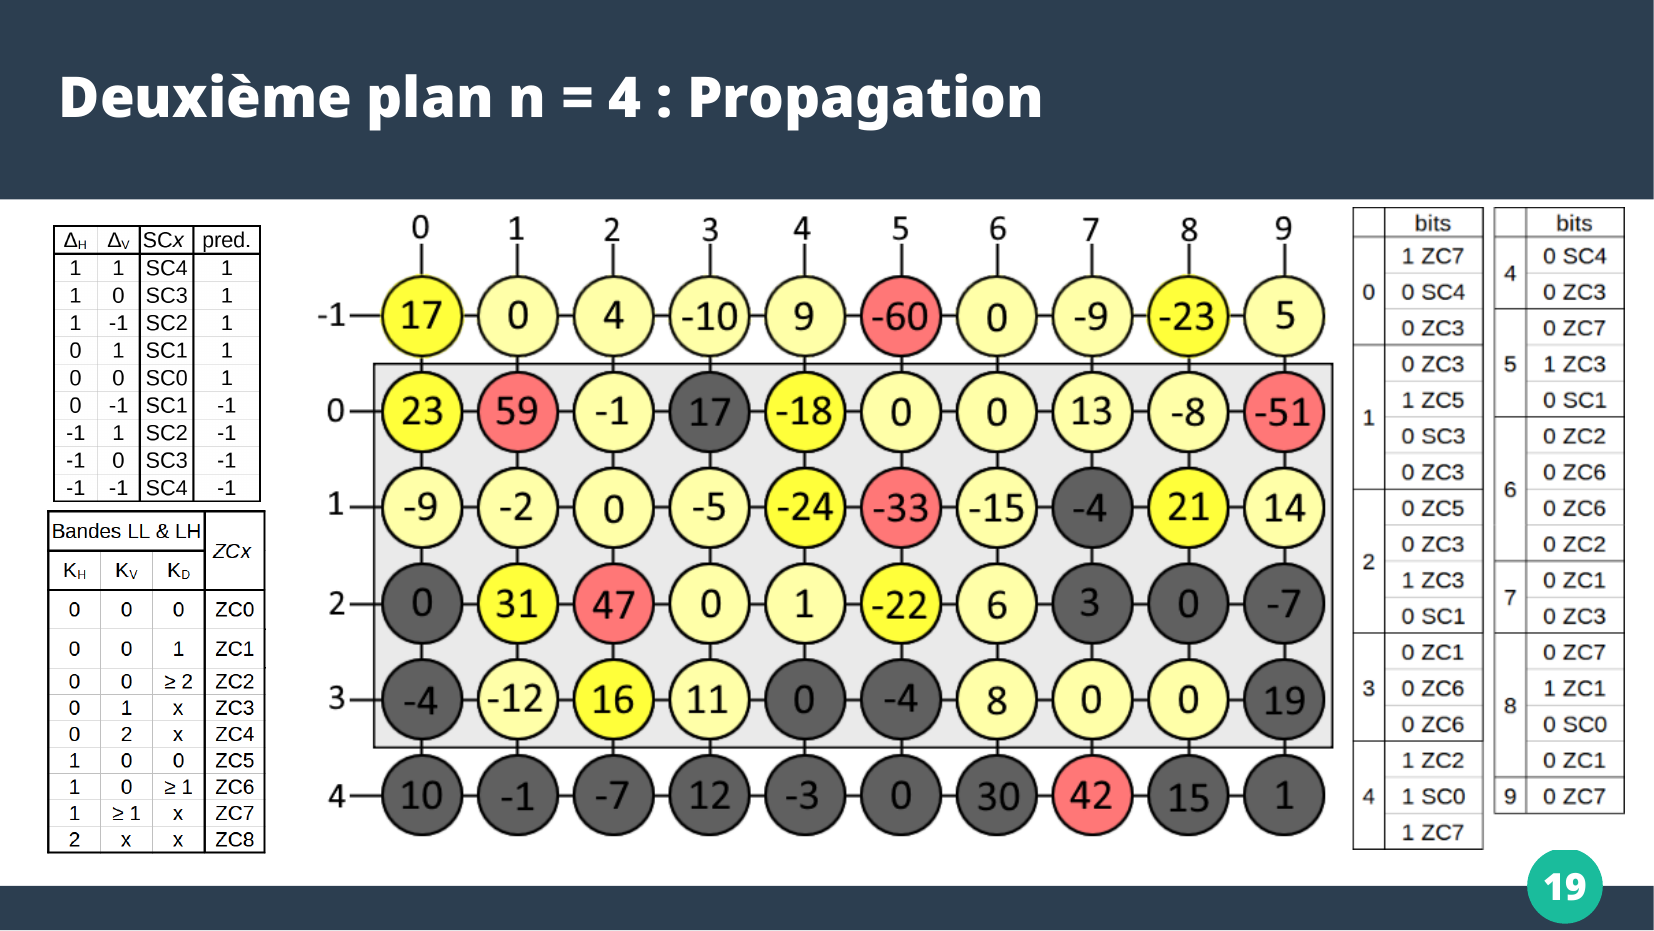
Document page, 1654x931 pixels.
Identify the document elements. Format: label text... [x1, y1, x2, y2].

picture [53, 225, 261, 503]
picture [313, 207, 1625, 850]
picture [47, 510, 266, 854]
title Deuxième plan n = 4 : Propagation [59, 37, 1595, 155]
